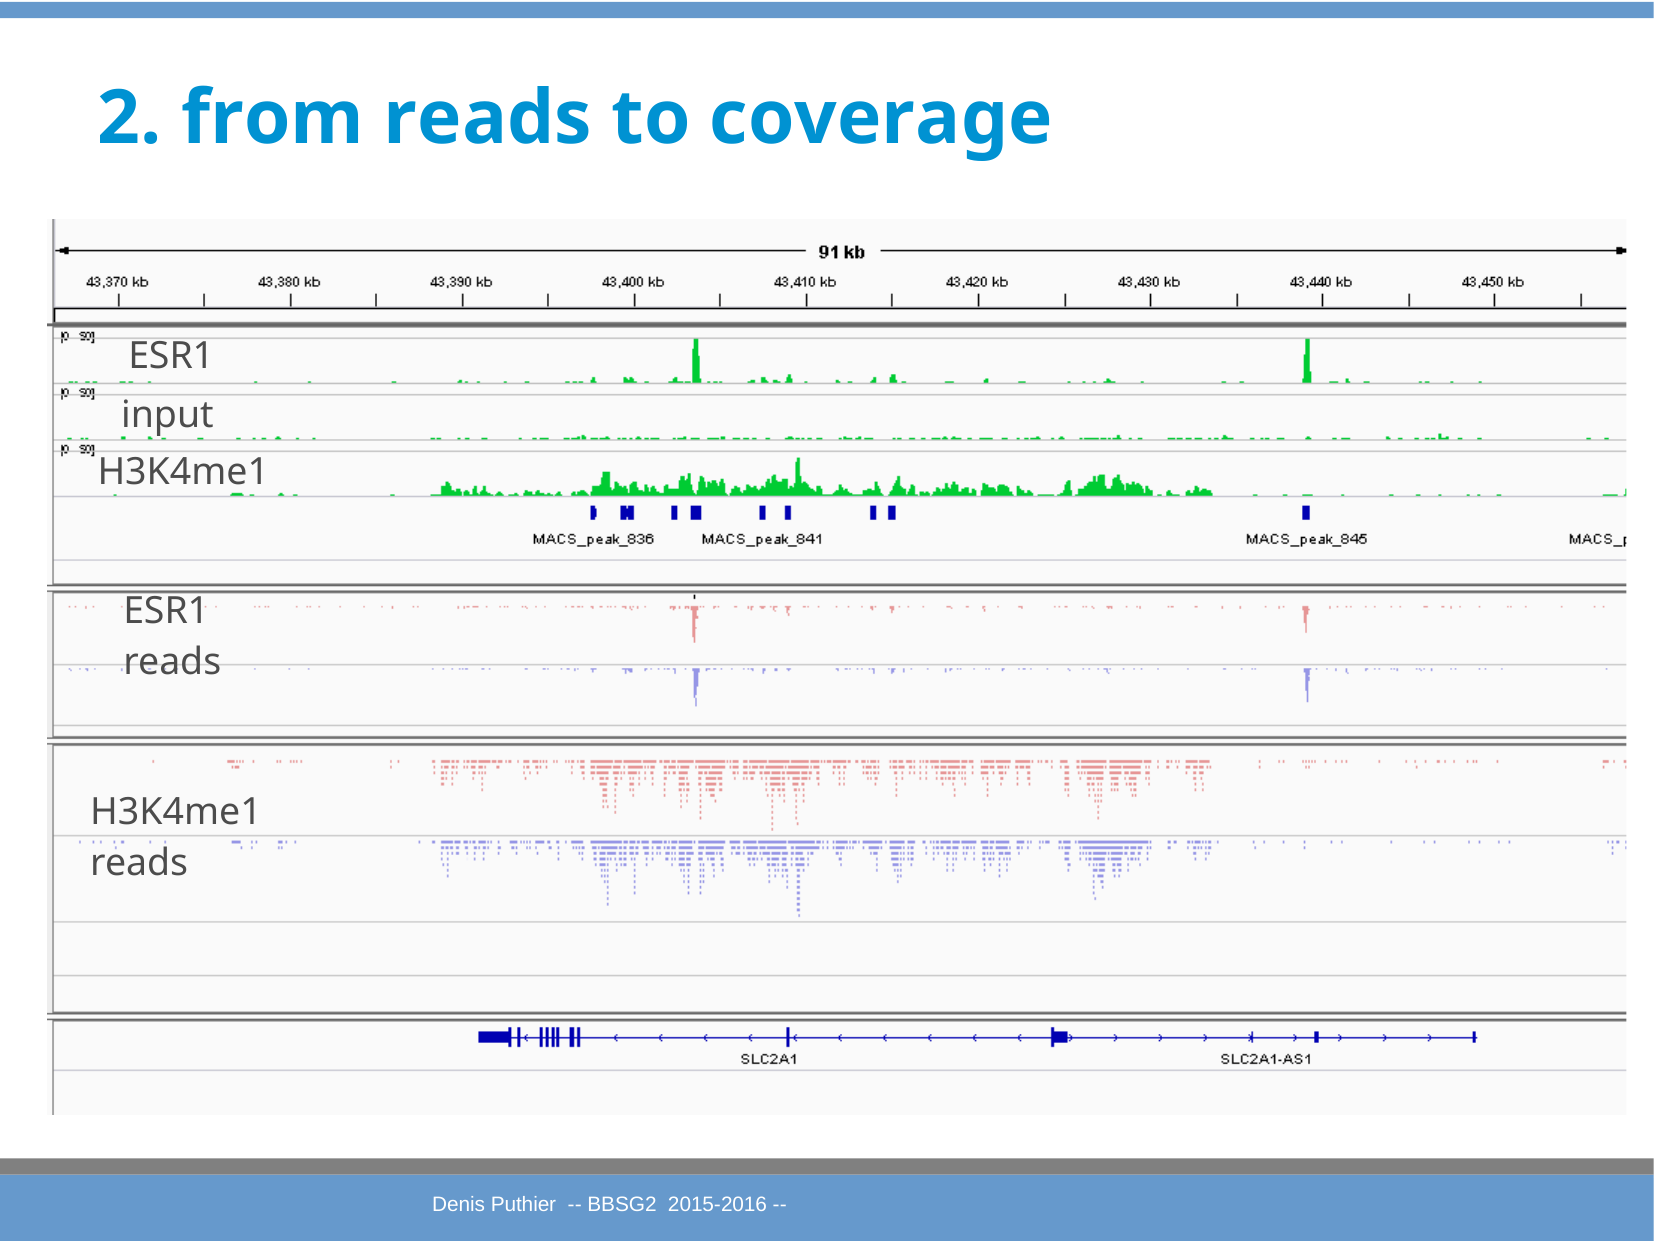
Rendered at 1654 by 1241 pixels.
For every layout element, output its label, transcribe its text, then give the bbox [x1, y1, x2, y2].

text_box input [106, 380, 228, 447]
text_box ESR1 [113, 321, 230, 400]
title 2. from reads to coverage [82, 61, 1571, 168]
text_box H3K4me1 reads [75, 777, 277, 906]
text_box H3K4me1 [82, 437, 284, 504]
text_box ESR1 reads [108, 576, 237, 734]
picture [47, 219, 1627, 1115]
